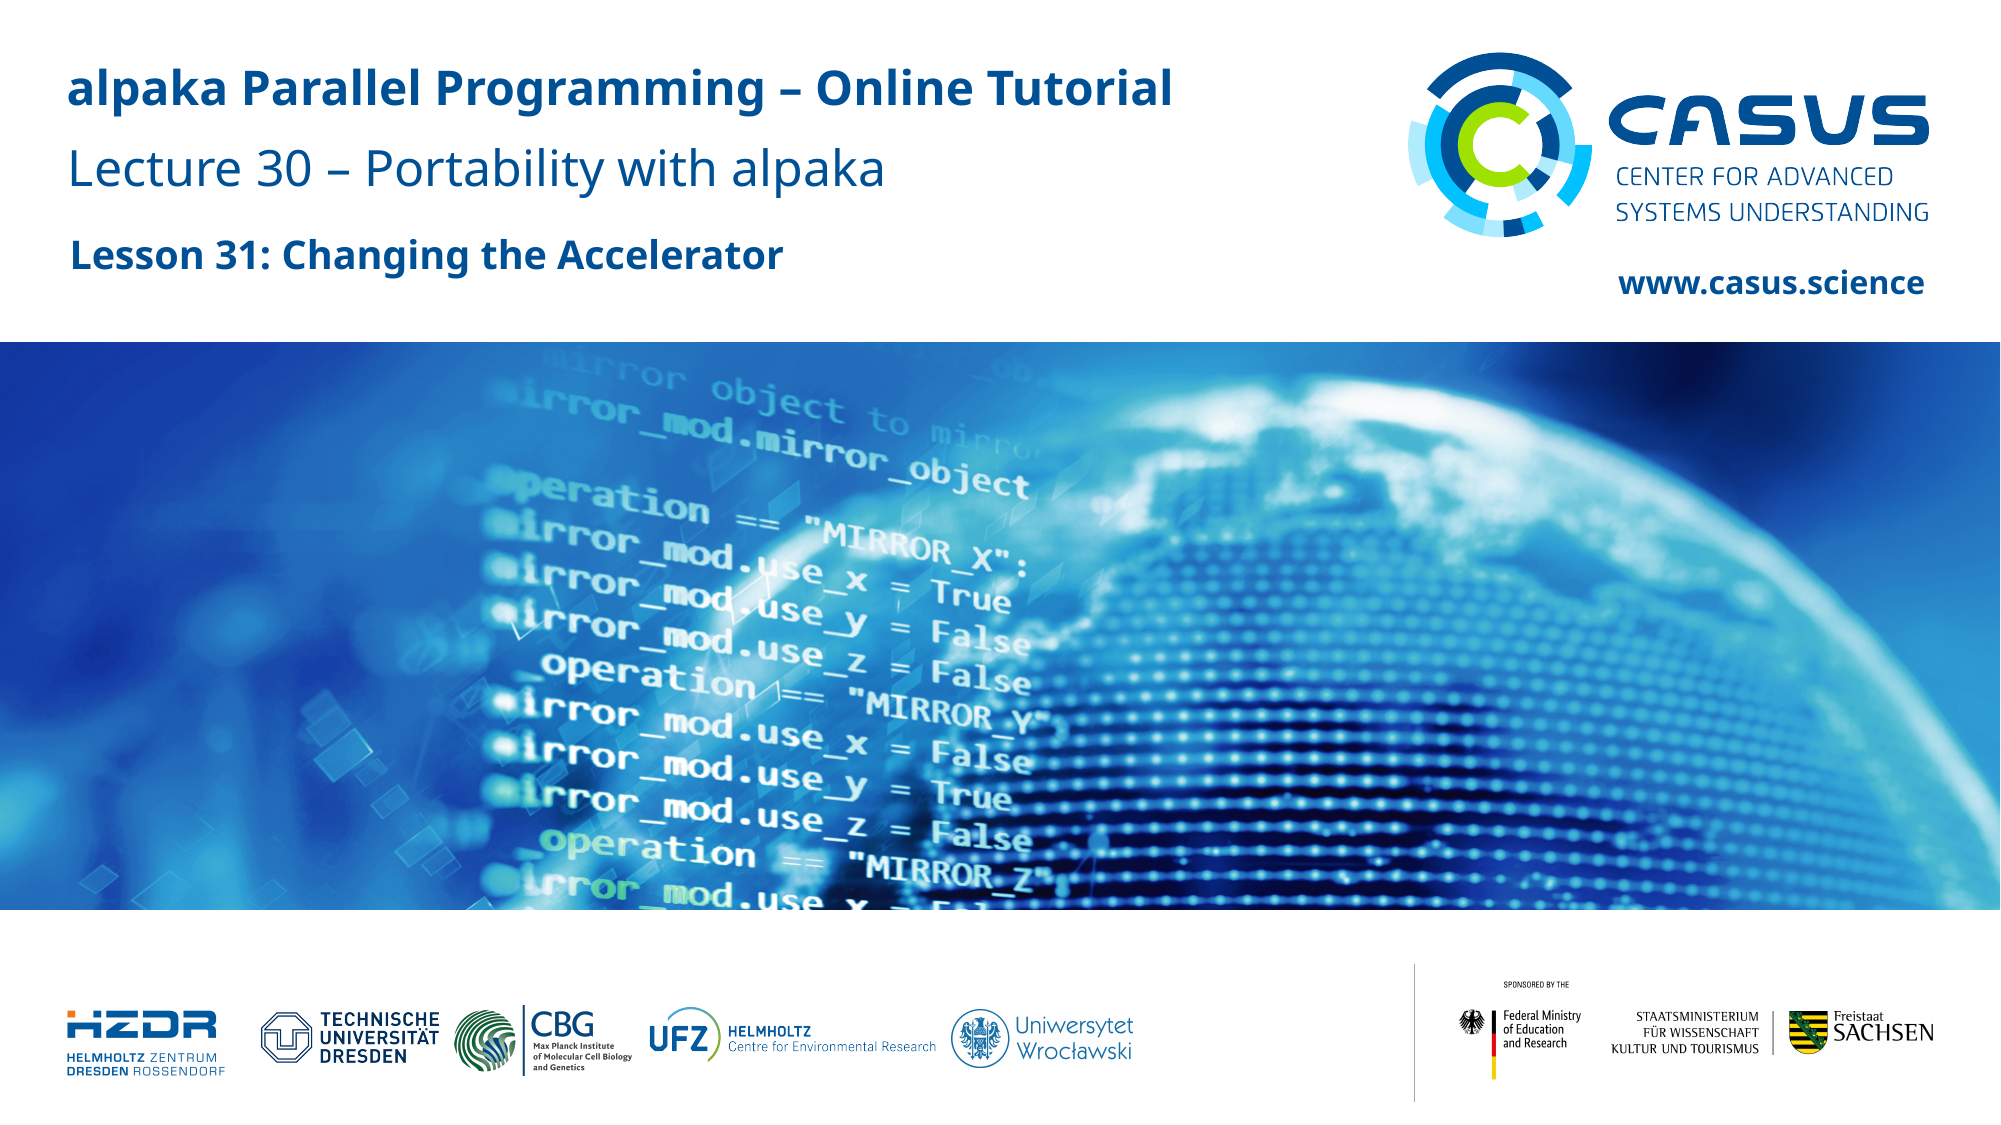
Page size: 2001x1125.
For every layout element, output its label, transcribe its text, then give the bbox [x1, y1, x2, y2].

picture [261, 1012, 439, 1063]
picture [1458, 980, 1581, 1080]
title alpaka Parallel Programming – Online Tutorial [66, 53, 1389, 122]
picture [54, 997, 238, 1089]
text_box Lesson 31: Changing the Accelerator [54, 219, 1377, 289]
picture [1408, 52, 1929, 238]
picture [1611, 1011, 1933, 1055]
picture [0, 342, 2001, 910]
subtitle Lecture 30 – Portability with alpaka [67, 132, 1390, 202]
picture [454, 982, 1133, 1084]
